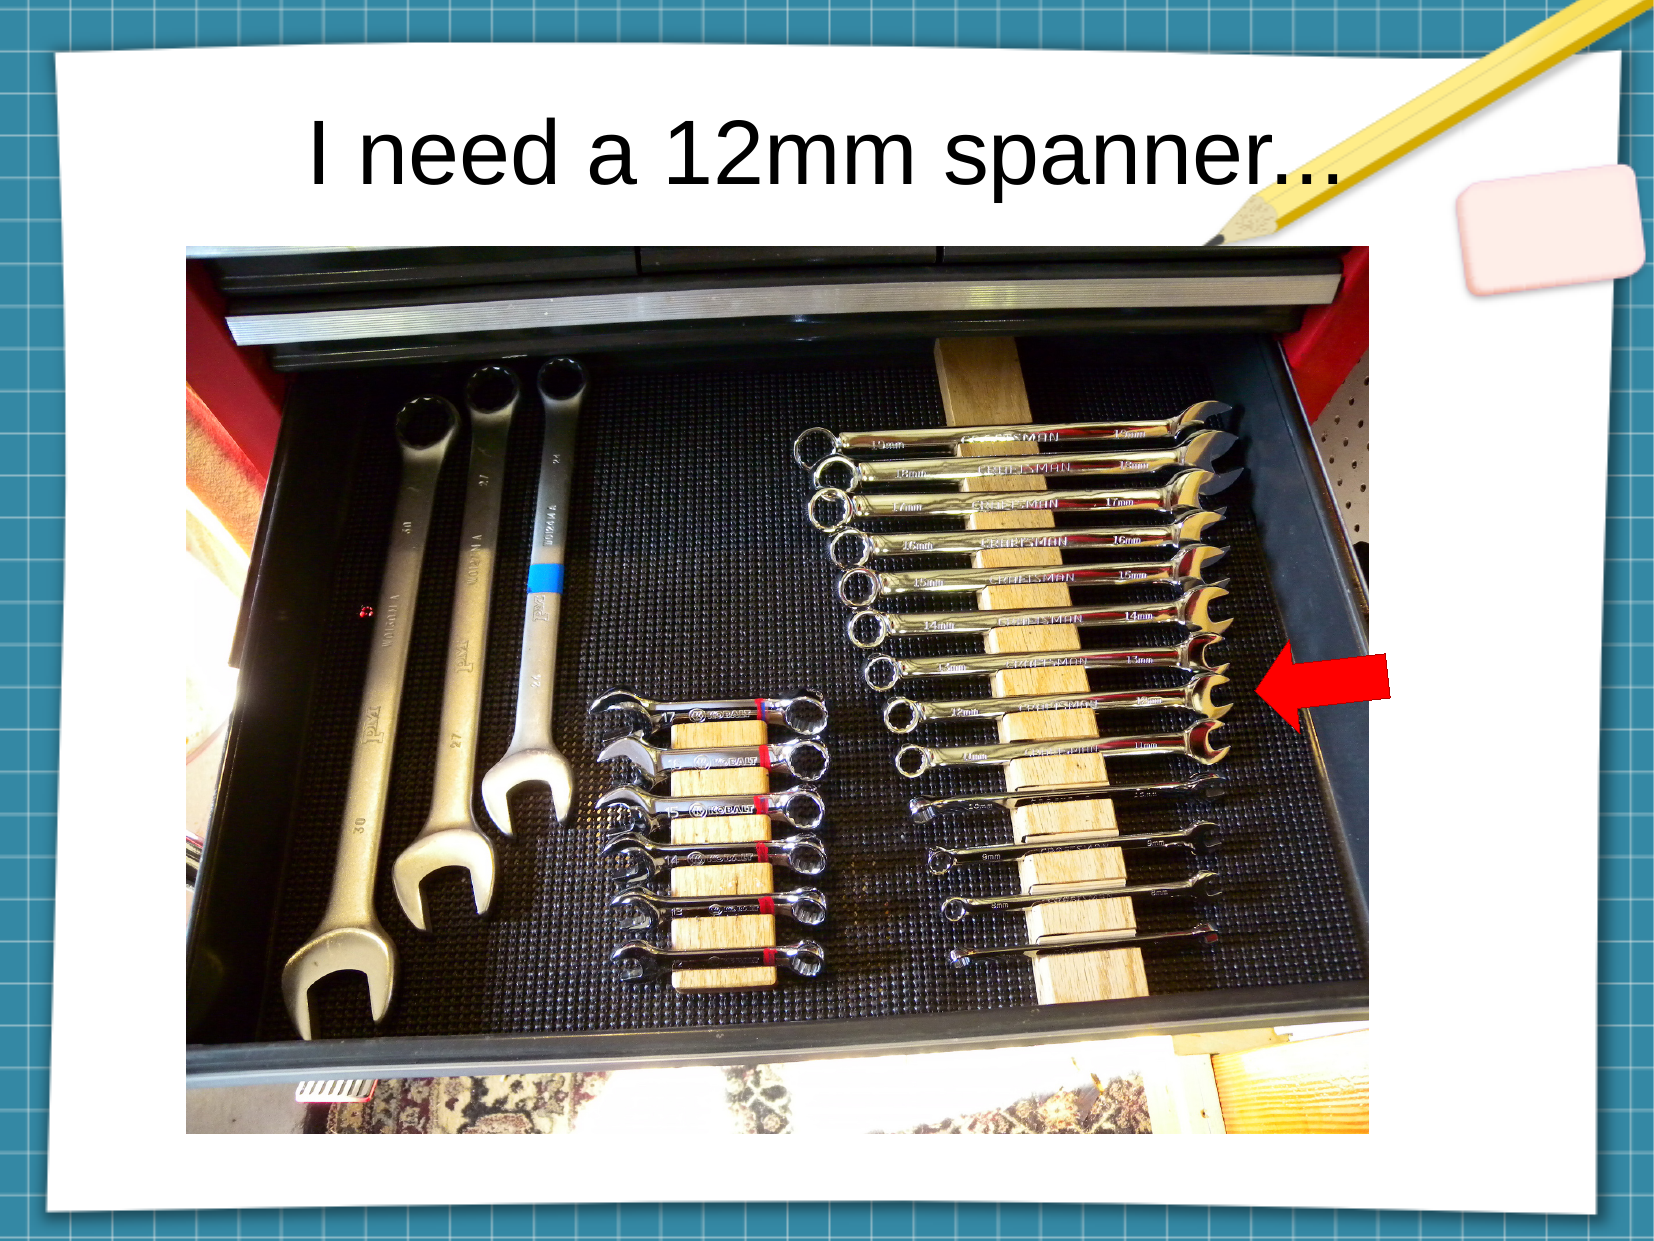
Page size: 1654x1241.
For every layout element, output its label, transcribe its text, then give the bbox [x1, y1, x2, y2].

text_box [1254, 639, 1391, 734]
picture [0, 0, 1654, 1241]
title I need a 12mm spanner... [82, 49, 1571, 257]
